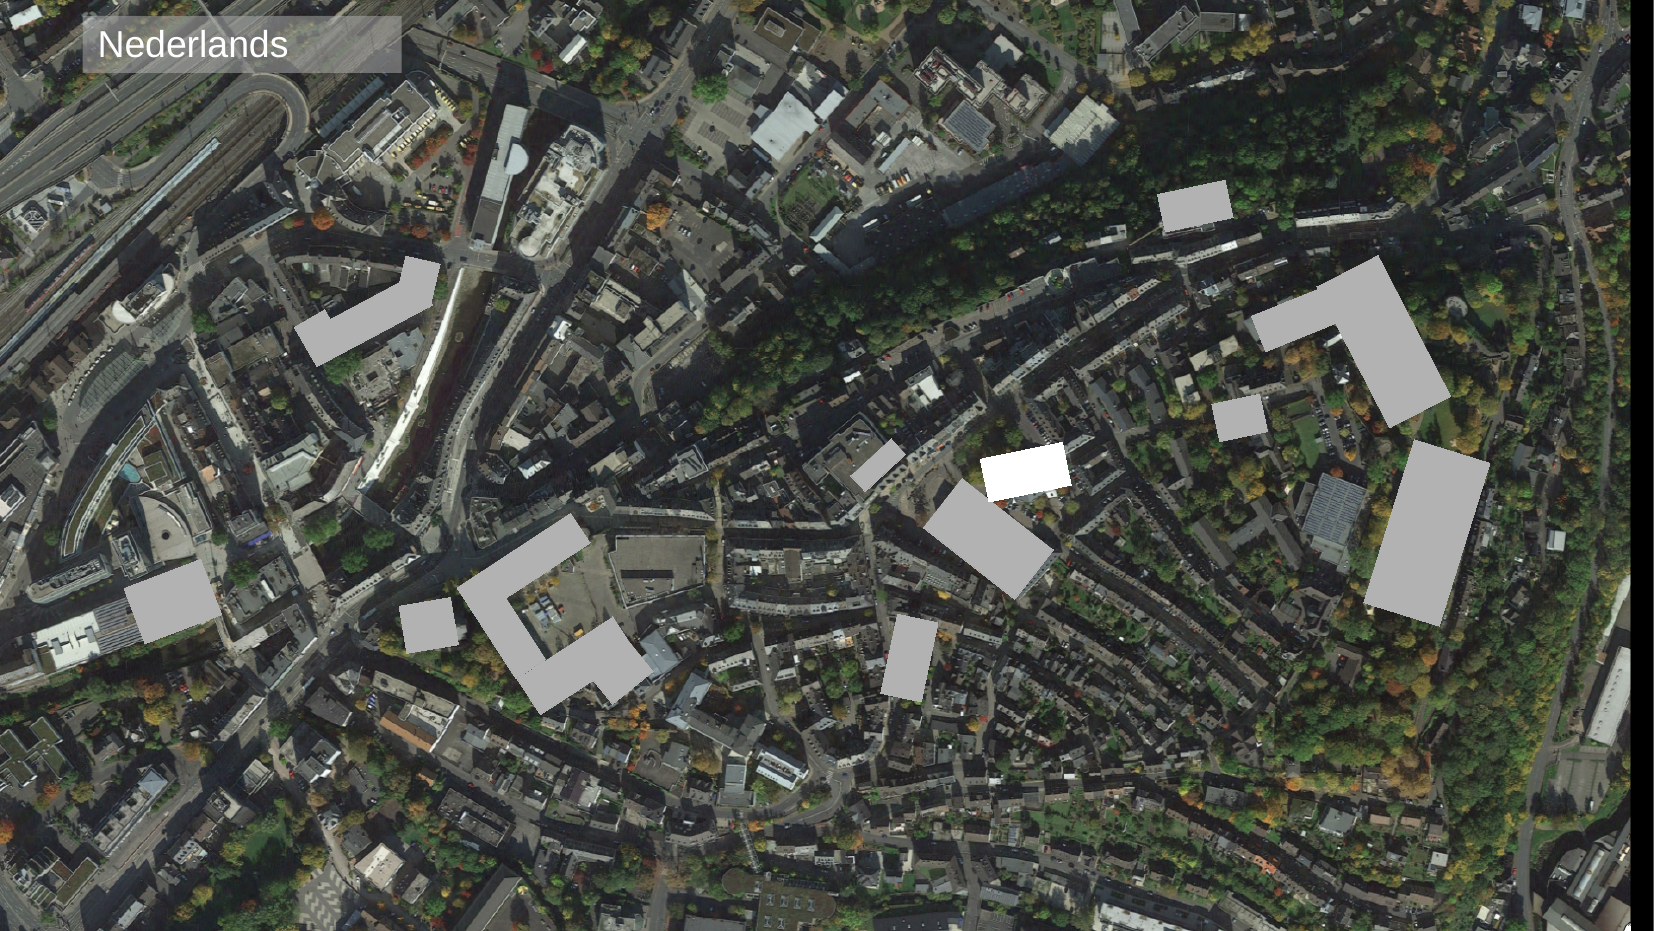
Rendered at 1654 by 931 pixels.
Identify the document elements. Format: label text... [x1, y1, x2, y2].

text_box Nederlands [82, 15, 402, 73]
text_box [1211, 394, 1268, 442]
text_box [124, 559, 222, 644]
text_box [399, 597, 459, 654]
text_box [1363, 439, 1490, 627]
picture [0, 0, 1654, 931]
text_box [850, 438, 906, 492]
text_box [880, 614, 938, 702]
text_box [1157, 180, 1234, 232]
text_box [923, 442, 1072, 600]
text_box [457, 513, 654, 715]
text_box [294, 256, 441, 367]
text_box [1251, 255, 1451, 428]
